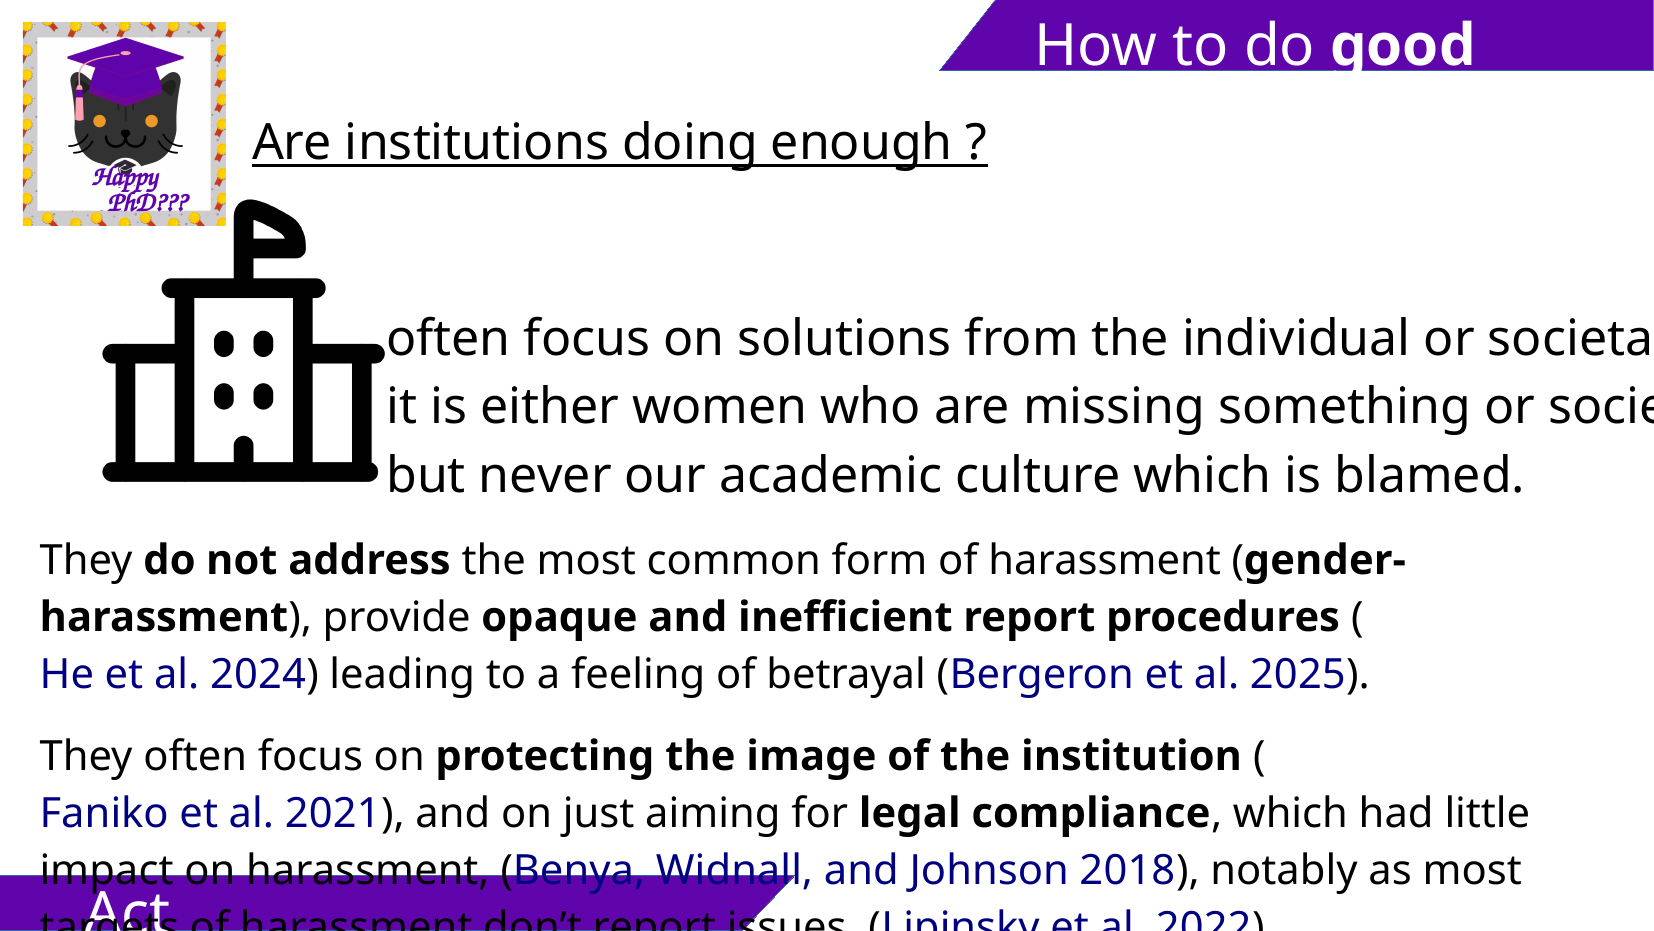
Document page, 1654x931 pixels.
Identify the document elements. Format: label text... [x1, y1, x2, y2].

text_box Act [390, 921, 401, 931]
text_box Act [809, 921, 821, 928]
text_box Act [514, 921, 527, 931]
text_box Act [420, 864, 432, 871]
text_box Act [489, 921, 501, 931]
text_box Act [711, 864, 723, 881]
text_box Act [762, 873, 772, 881]
text_box Act [639, 921, 652, 931]
text_box Act [545, 864, 557, 871]
text_box Act [664, 921, 677, 931]
text_box Act [277, 873, 287, 881]
text_box Act [120, 873, 130, 881]
text_box Act [594, 863, 606, 880]
text_box Act [317, 873, 327, 881]
text_box Act [376, 921, 387, 931]
text_box Act [541, 921, 553, 931]
text_box often focus on solutions from the individual or societal point of view, it is either women who are missing something or society to blame, but never our academic culture which is blamed. [401, 294, 1654, 478]
text_box Act [679, 863, 687, 878]
picture [22, 22, 401, 498]
text_box They do not address the most common form of harassment (gender-harassment), provide opaque and inefficient report procedures (He et al. 2024) leading to a feeling of betrayal (Bergeron et al. 2025). They often focus on protecting the image of the institution (Faniko et al. 2021), and on just aiming for legal compliance, which had little impact on harassment, (Benya, Widnall, and Johnson 2018), notably as most targets of harassment don’t report issues. (Lipinsky et al. 2022) [24, 522, 1611, 798]
text_box Act [100, 921, 112, 931]
text_box Act [246, 921, 258, 931]
text_box Are institutions doing enough ? [237, 99, 847, 171]
text_box Act [69, 863, 858, 931]
text_box Act [662, 863, 670, 879]
text_box Act [190, 864, 203, 881]
text_box [0, 875, 69, 931]
text_box Act [96, 864, 109, 881]
text_box Act [126, 921, 138, 928]
text_box Act [195, 921, 208, 931]
text_box Act [414, 921, 426, 928]
text_box Act [520, 870, 533, 881]
text_box Act [615, 921, 627, 928]
text_box Act [829, 873, 839, 881]
text_box Act [438, 921, 450, 931]
text_box Act [616, 873, 626, 881]
